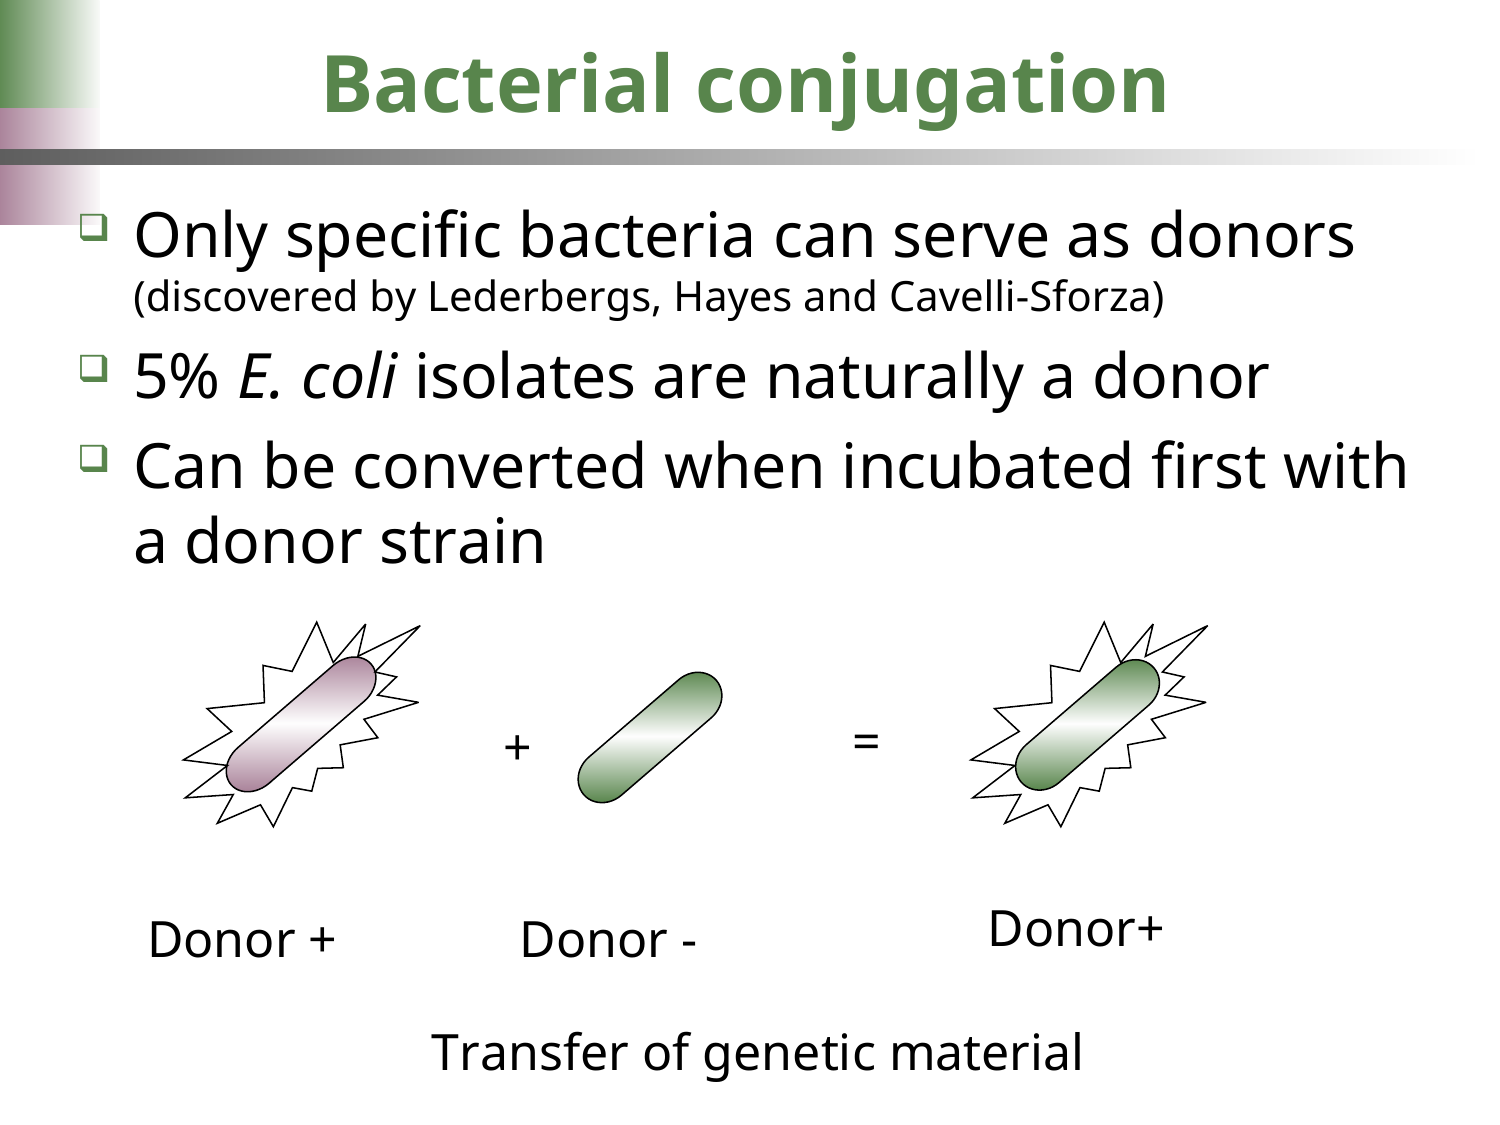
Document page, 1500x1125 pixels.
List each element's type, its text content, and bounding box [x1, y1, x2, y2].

text_box Donor - [504, 899, 713, 976]
text_box Donor + [132, 899, 353, 976]
text_box [226, 657, 376, 792]
list Only specific bacteria can serve as donors (discovered by Lederbergs, Hayes and Cavelli-Sforza) 5% E. coli isolates are naturally a donor Can be converted when incubated first with a donor strain [62, 187, 1463, 588]
text_box [578, 672, 722, 803]
text_box Donor+ [972, 889, 1180, 965]
text_box + [489, 707, 548, 784]
title Bacterial conjugation [133, 24, 1359, 138]
text_box = [837, 701, 896, 777]
text_box Transfer of genetic material [417, 1012, 1101, 1088]
text_box [1015, 659, 1160, 791]
